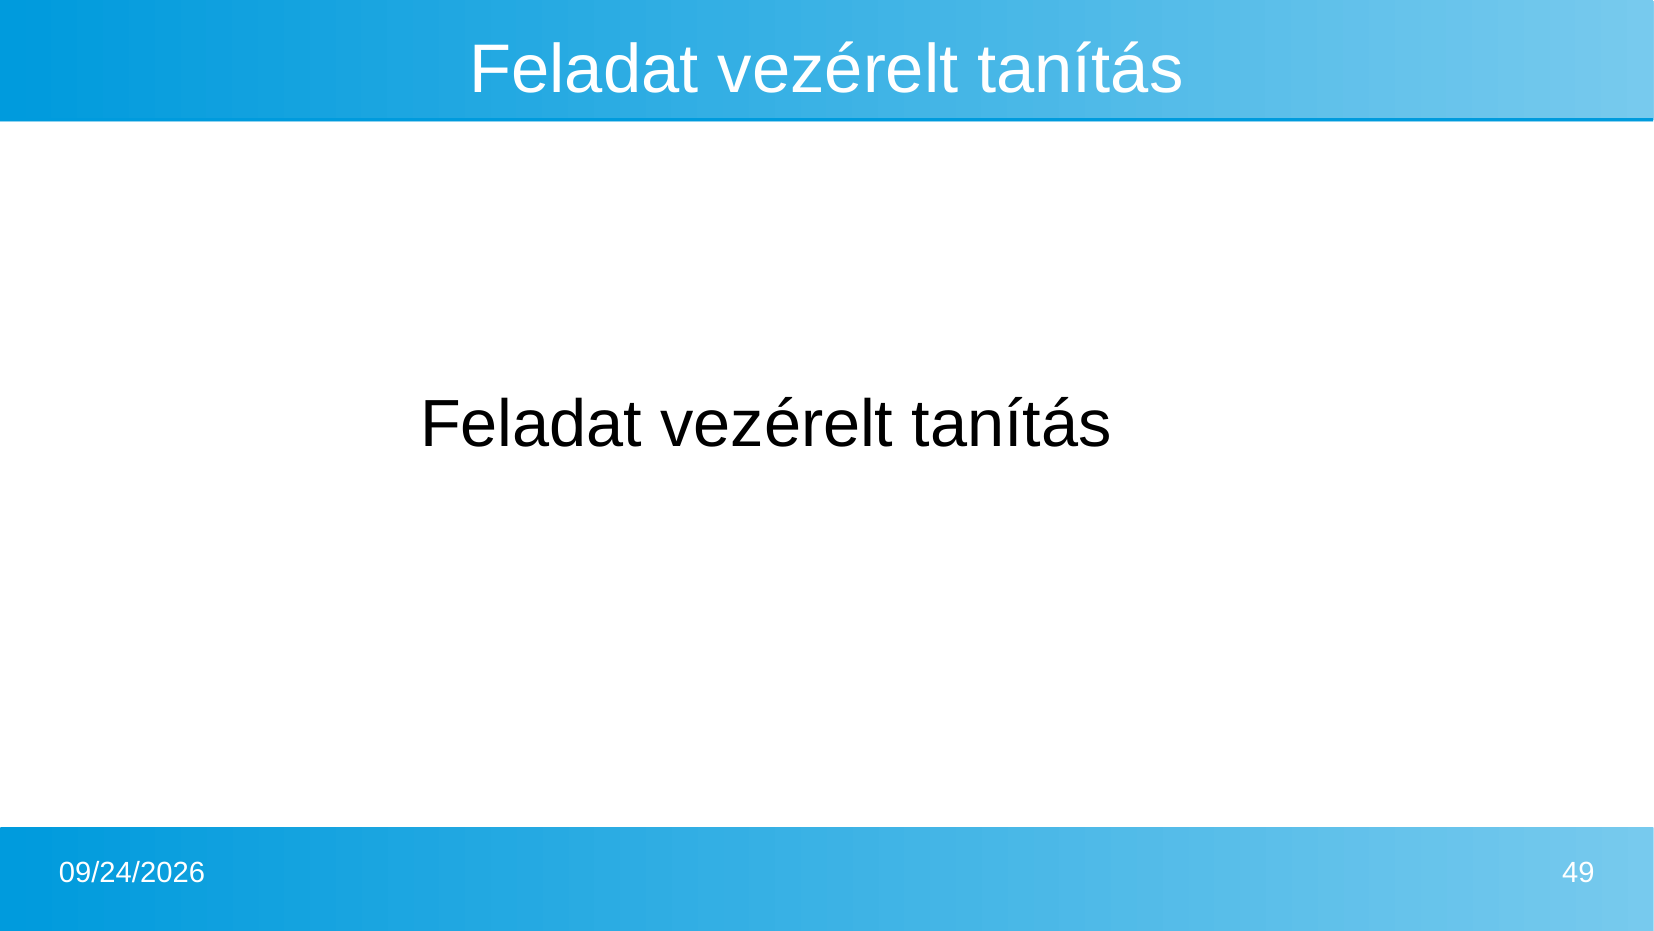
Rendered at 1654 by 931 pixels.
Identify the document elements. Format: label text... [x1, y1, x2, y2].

title Feladat vezérelt tanítás [59, 29, 1595, 108]
text_box Feladat vezérelt tanítás [405, 378, 1416, 516]
